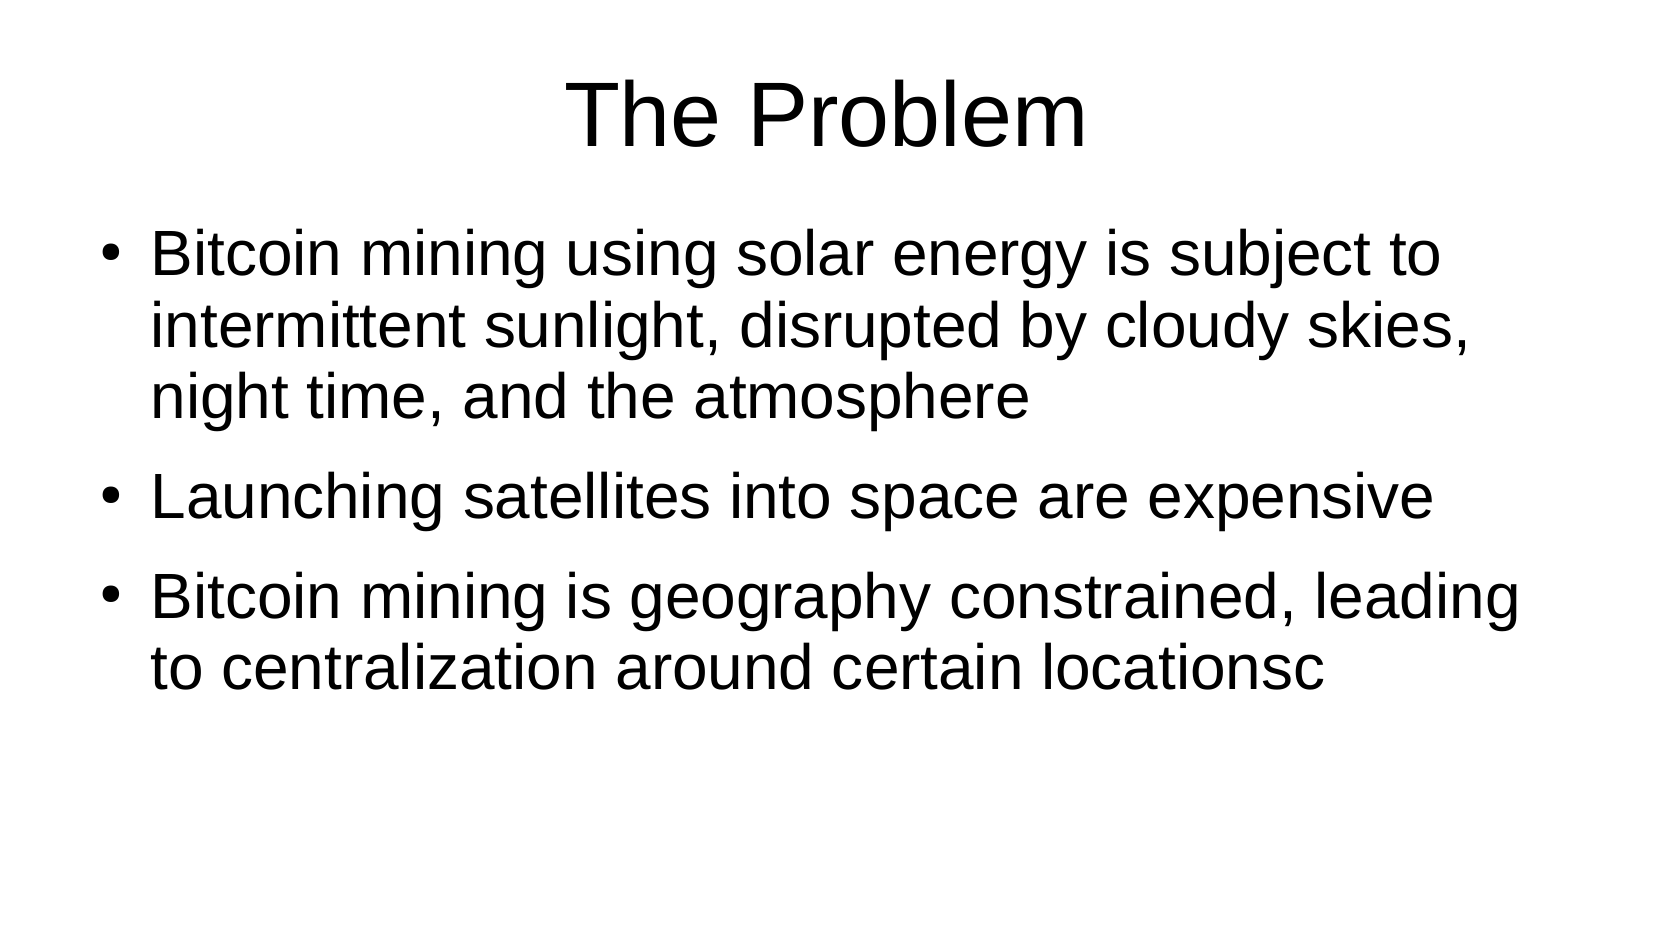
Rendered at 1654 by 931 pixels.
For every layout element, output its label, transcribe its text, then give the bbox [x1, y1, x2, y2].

title The Problem [82, 37, 1571, 193]
list Bitcoin mining using solar energy is subject to intermittent sunlight, disrupted by cloudy skies, night time, and the atmosphere Launching satellites into space are expensive Bitcoin mining is geography constrained, leading to centralization around certain locationsc [82, 217, 1571, 758]
